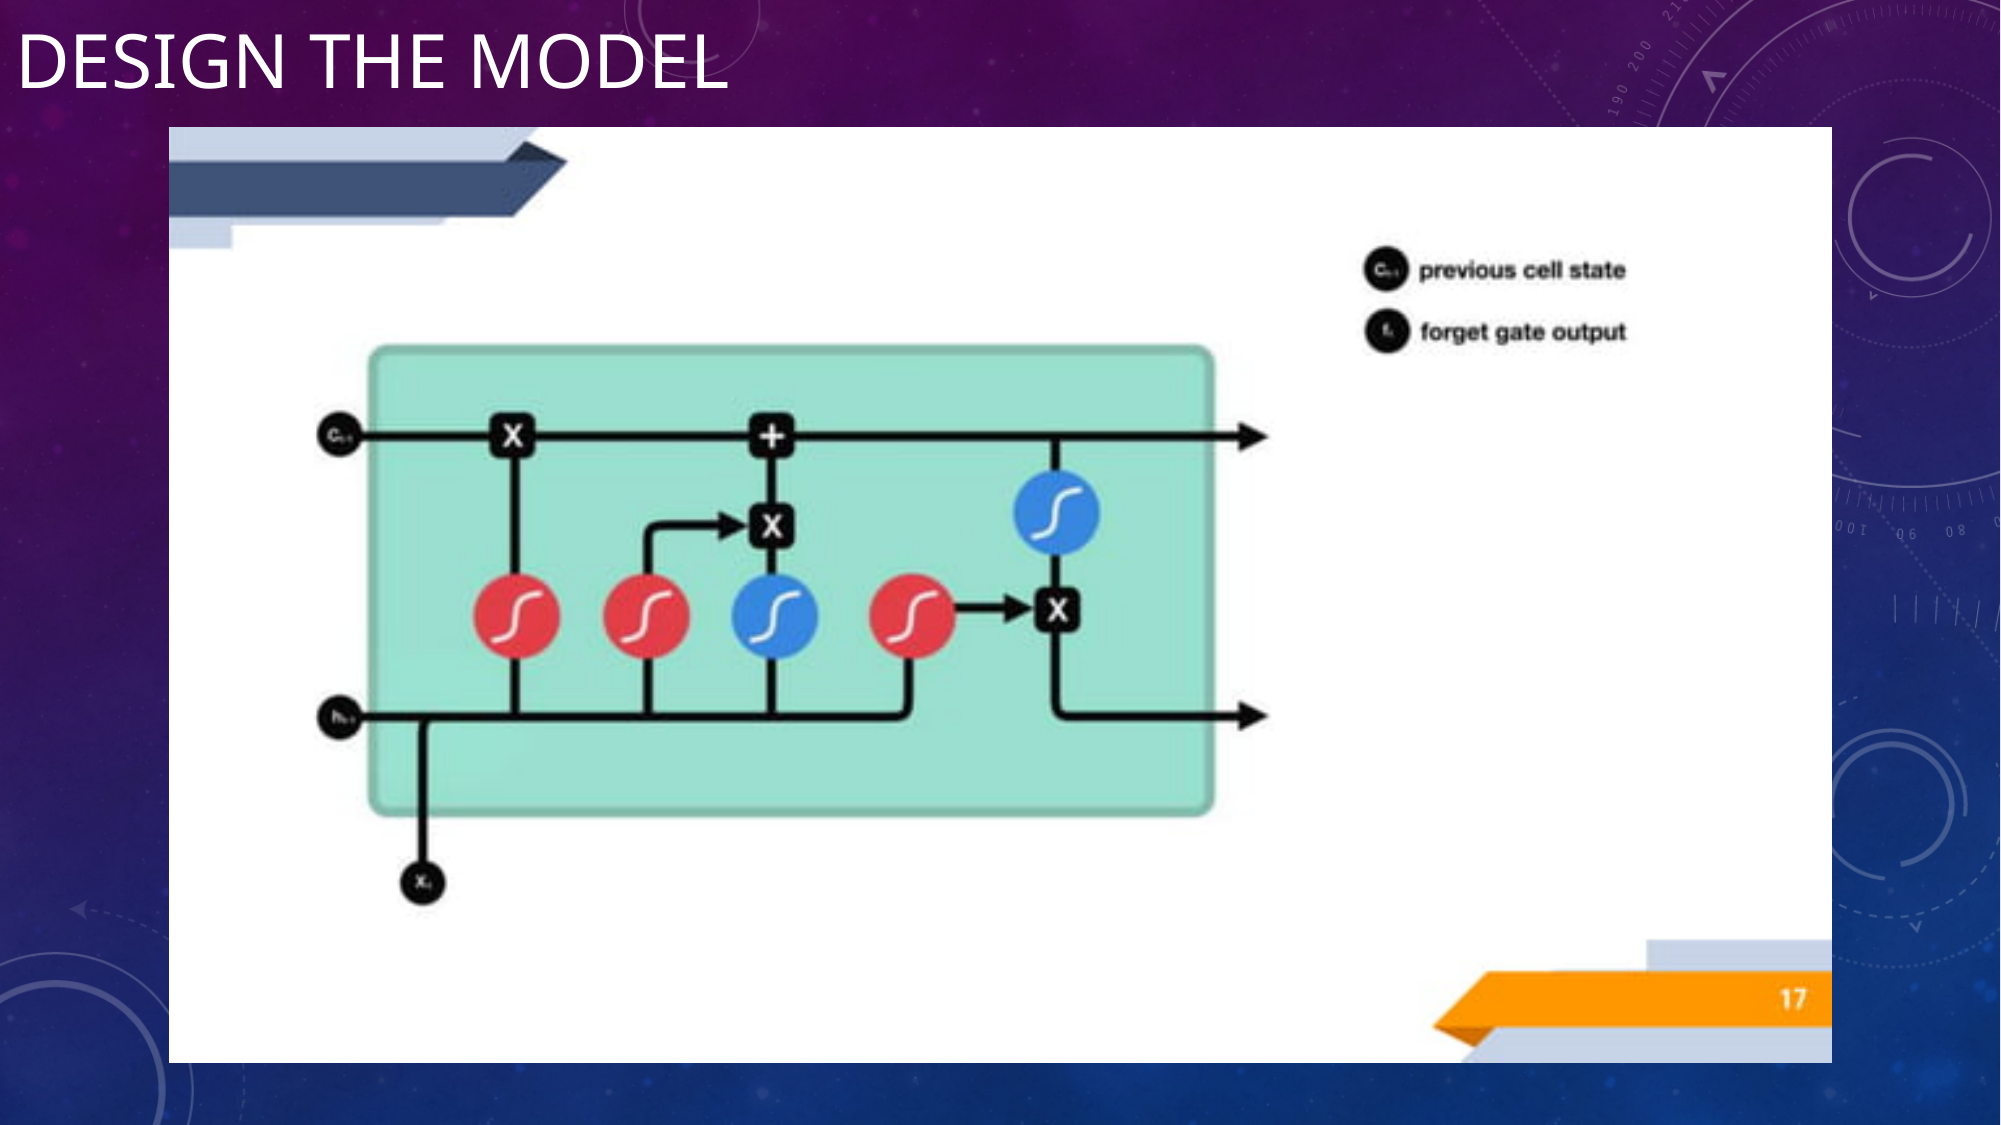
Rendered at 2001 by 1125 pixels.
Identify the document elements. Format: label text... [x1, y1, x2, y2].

title Design the model [0, 0, 1662, 179]
picture [169, 127, 1832, 1063]
